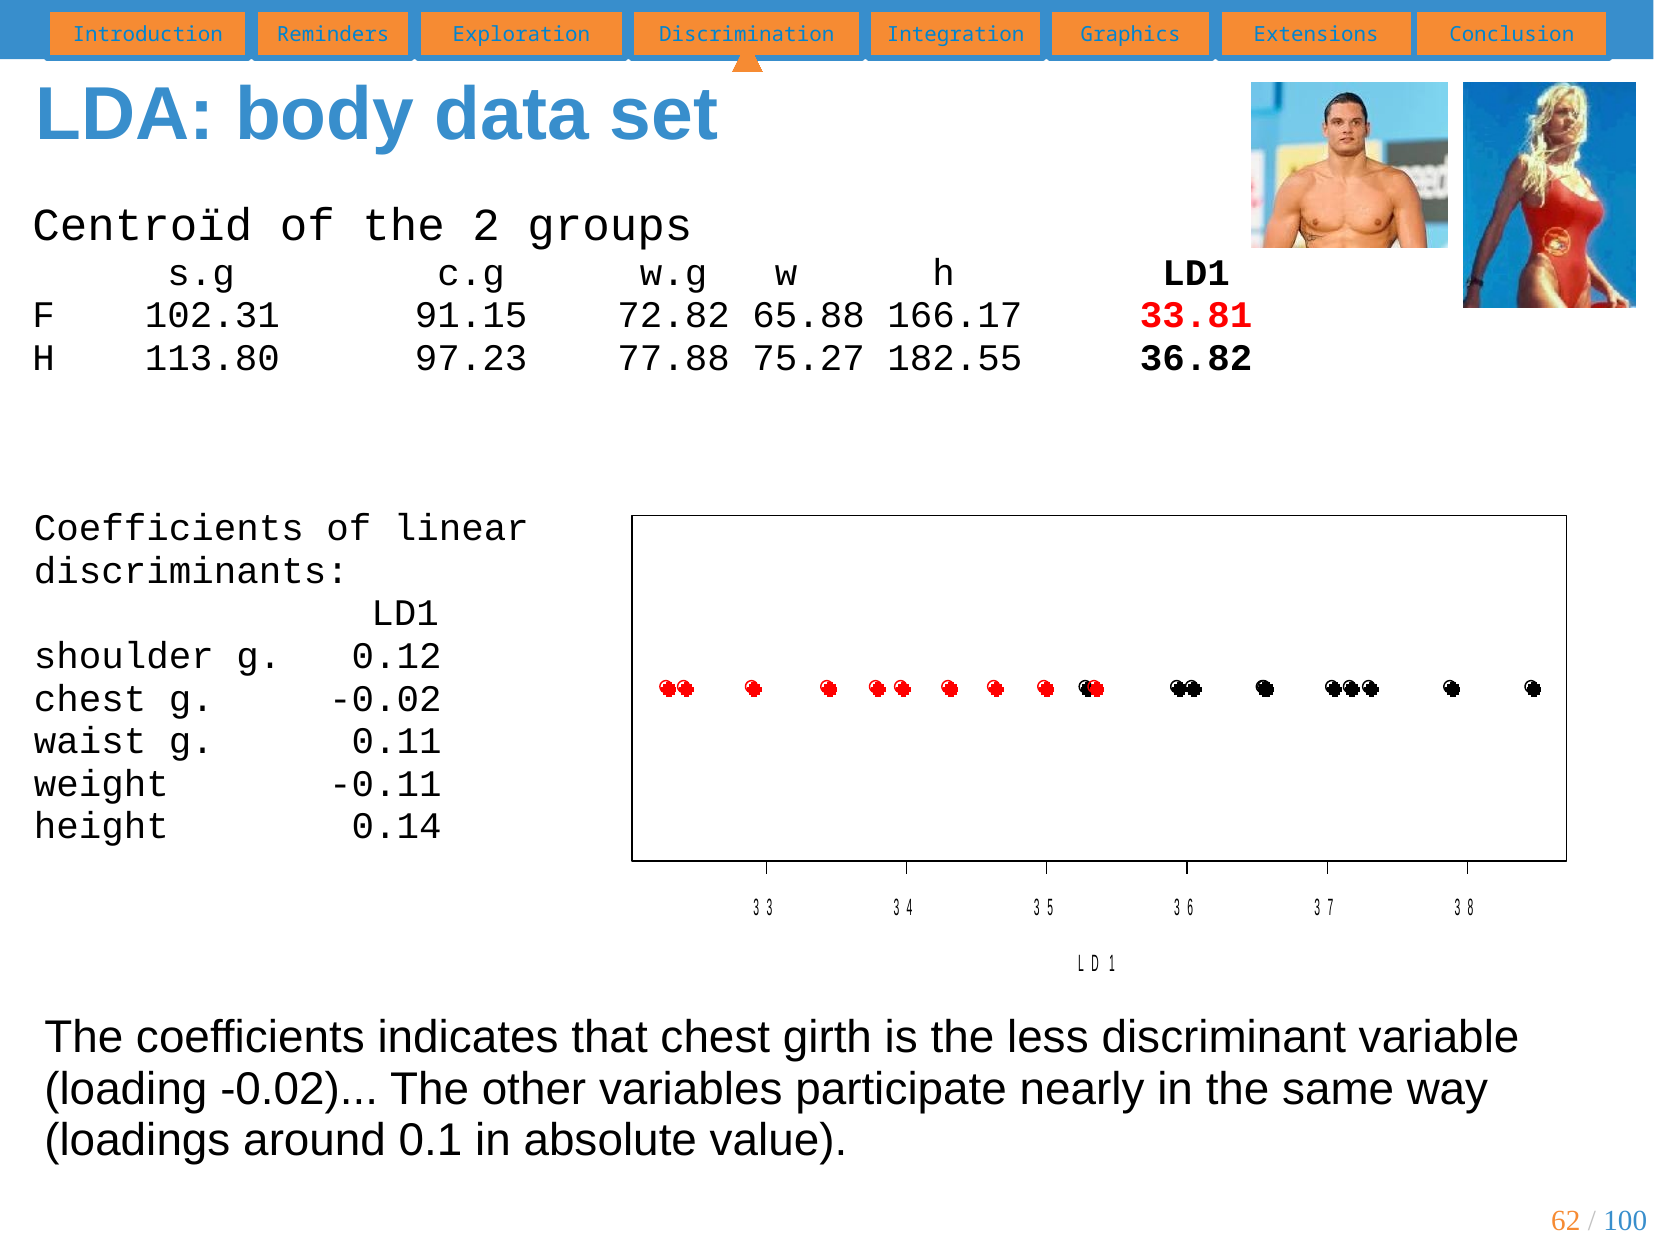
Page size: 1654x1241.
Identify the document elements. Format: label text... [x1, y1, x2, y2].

text_box Centroïd of the 2 groups s.g c.g w.g w h LD1 F 102.31 91.15 72.82 65.88 166.17 33.81 H 113.80 97.23 77.88 75.27 182.55 36.82 [17, 194, 1329, 390]
picture [1474, 180, 1480, 190]
text_box The coefficients indicates that chest girth is the less discriminant variable (loading -0.02)... The other variables participate nearly in the same way (loadings around 0.1 in absolute value). [29, 1003, 1595, 1173]
picture [1463, 82, 1636, 308]
picture [1251, 82, 1448, 249]
picture [516, 400, 1625, 1004]
text_box [732, 41, 763, 72]
picture [1631, 267, 1636, 281]
text_box Coefficients of linear discriminants: LD1 shoulder g. 0.12 chest g. -0.02 waist g. 0.11 weight -0.11 height 0.14 [19, 502, 516, 858]
title LDA: body data set [35, 61, 1571, 166]
